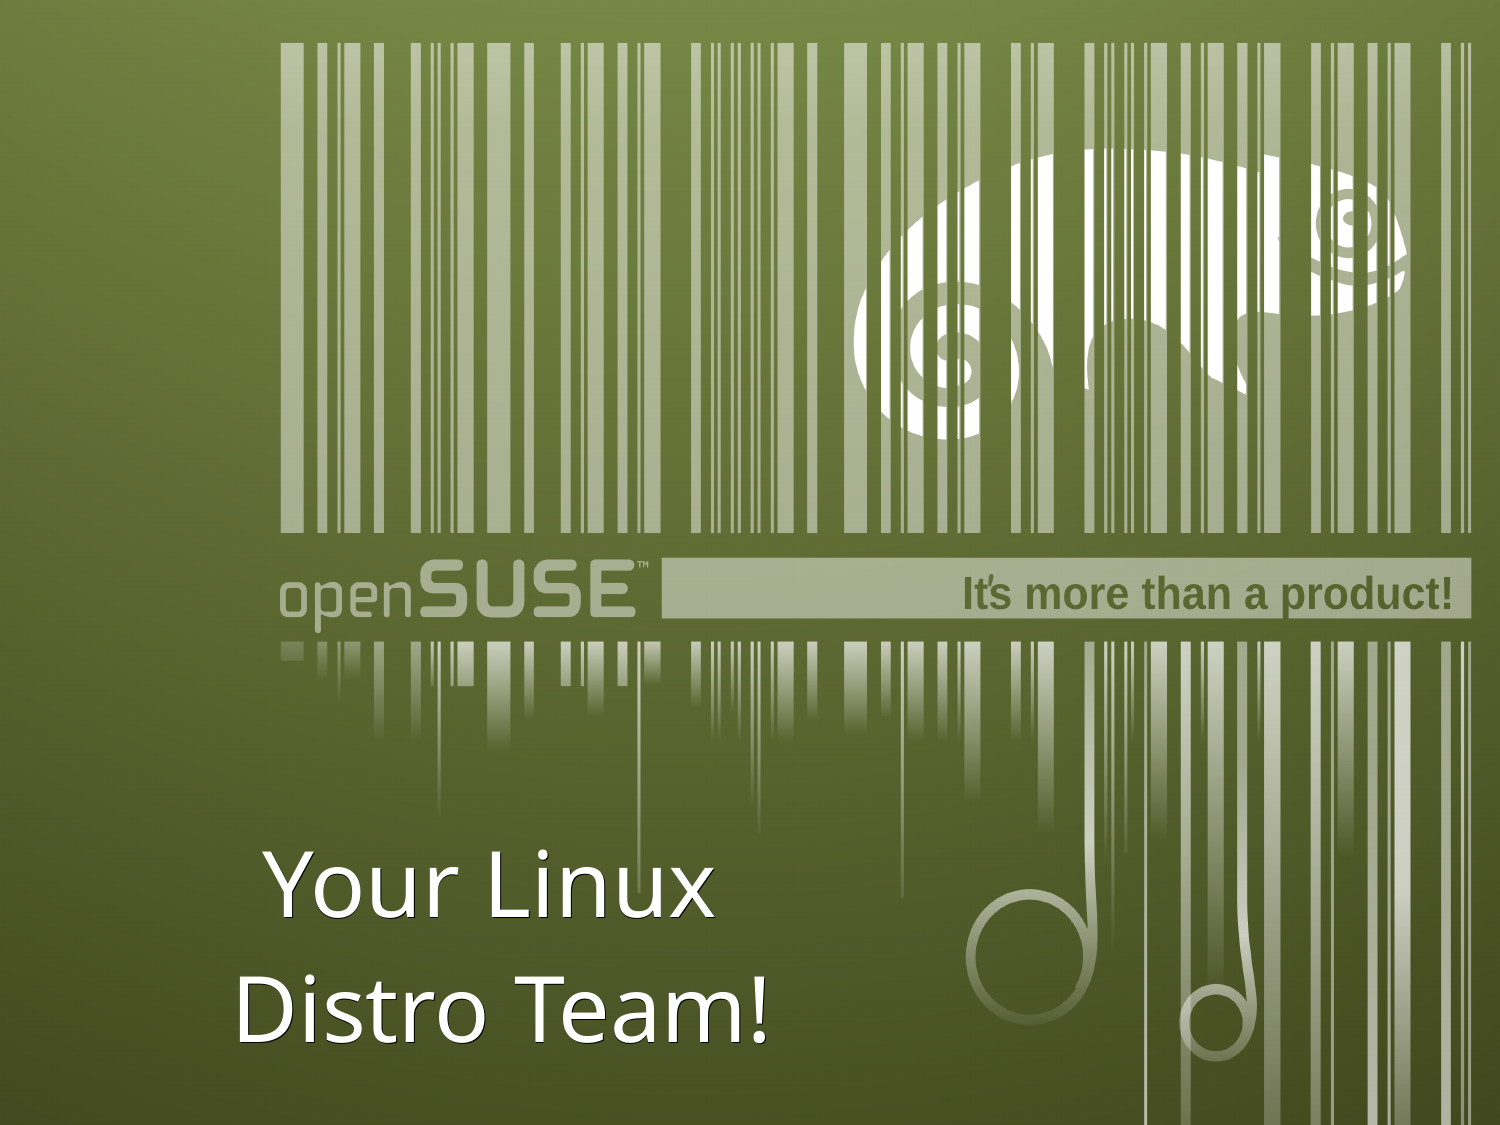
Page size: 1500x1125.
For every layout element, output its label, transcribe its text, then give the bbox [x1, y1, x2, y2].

picture [0, 0, 1500, 1125]
title Your Linux Distro Team! [118, 816, 886, 1074]
